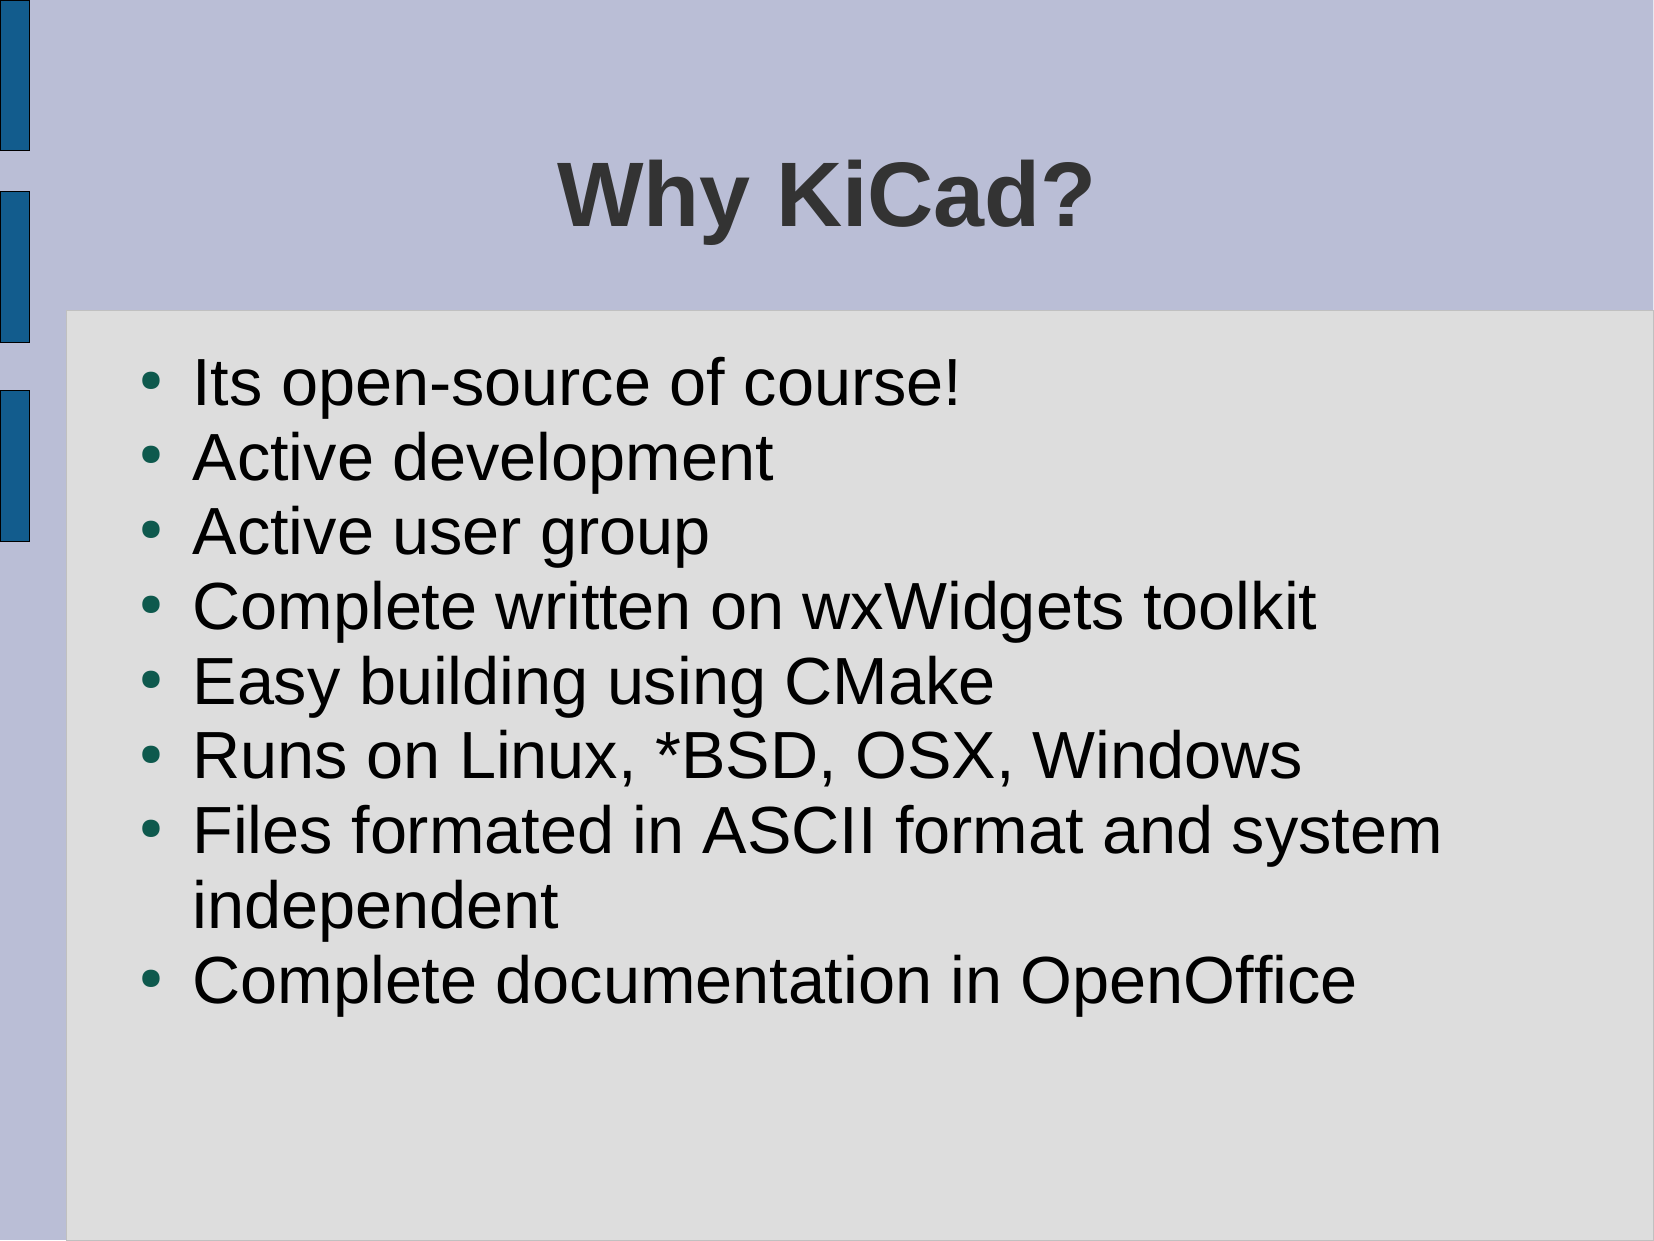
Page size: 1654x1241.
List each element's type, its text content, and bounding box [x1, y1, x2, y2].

list Its open-source of course! Active development Active user group Complete written on wxWidgets toolkit Easy building using CMake Runs on Linux, *BSD, OSX, Windows Files formated in ASCII format and system independent Complete documentation in OpenOffice [121, 344, 1654, 1112]
title Why KiCad? [121, 98, 1534, 291]
